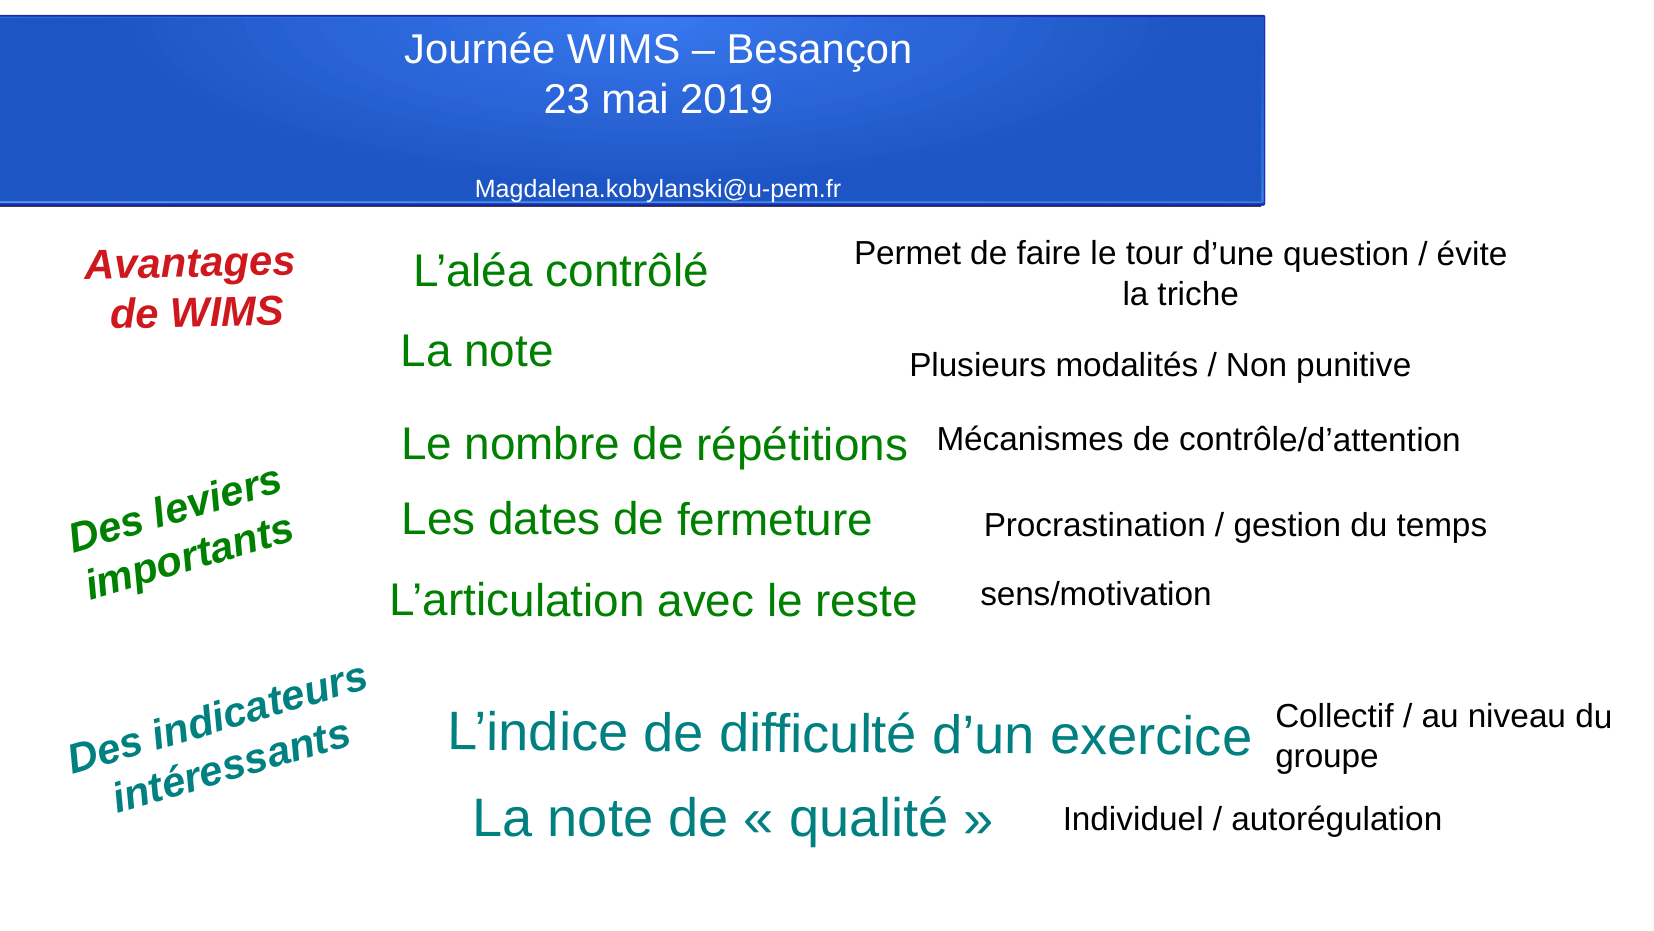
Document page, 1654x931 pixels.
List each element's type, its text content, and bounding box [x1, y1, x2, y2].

text_box Avantages de WIMS [0, 188, 418, 431]
picture [0, 13, 1269, 211]
text_box Collectif / au niveau du groupe [1275, 690, 1654, 780]
text_box Des leviers importants [0, 423, 389, 697]
text_box Permet de faire le tour d’une question / évite la triche [838, 229, 1524, 355]
text_box L’indice de difficulté d’un exercice [447, 673, 1311, 788]
text_box Le nombre de répétitions [401, 408, 969, 476]
text_box Plusieurs modalités / Non punitive [909, 353, 1465, 403]
text_box Journée WIMS – Besançon 23 mai 2019 Magdalena.kobylanski@u-pem.fr [82, 28, 1235, 196]
text_box Mécanismes de contrôle/d’attention [936, 402, 1489, 474]
text_box L’aléa contrôlé [413, 240, 838, 297]
text_box La note de « qualité » [472, 757, 1028, 874]
text_box L’articulation avec le reste [389, 559, 1075, 638]
text_box Procrastination / gestion du temps [983, 487, 1536, 560]
text_box Des indicateurs intéressants [0, 595, 473, 931]
text_box Les dates de fermeture [401, 484, 1087, 550]
text_box Individuel / autorégulation [1062, 772, 1500, 862]
text_box sens/motivation [980, 548, 1418, 638]
text_box La note [415, 318, 697, 379]
